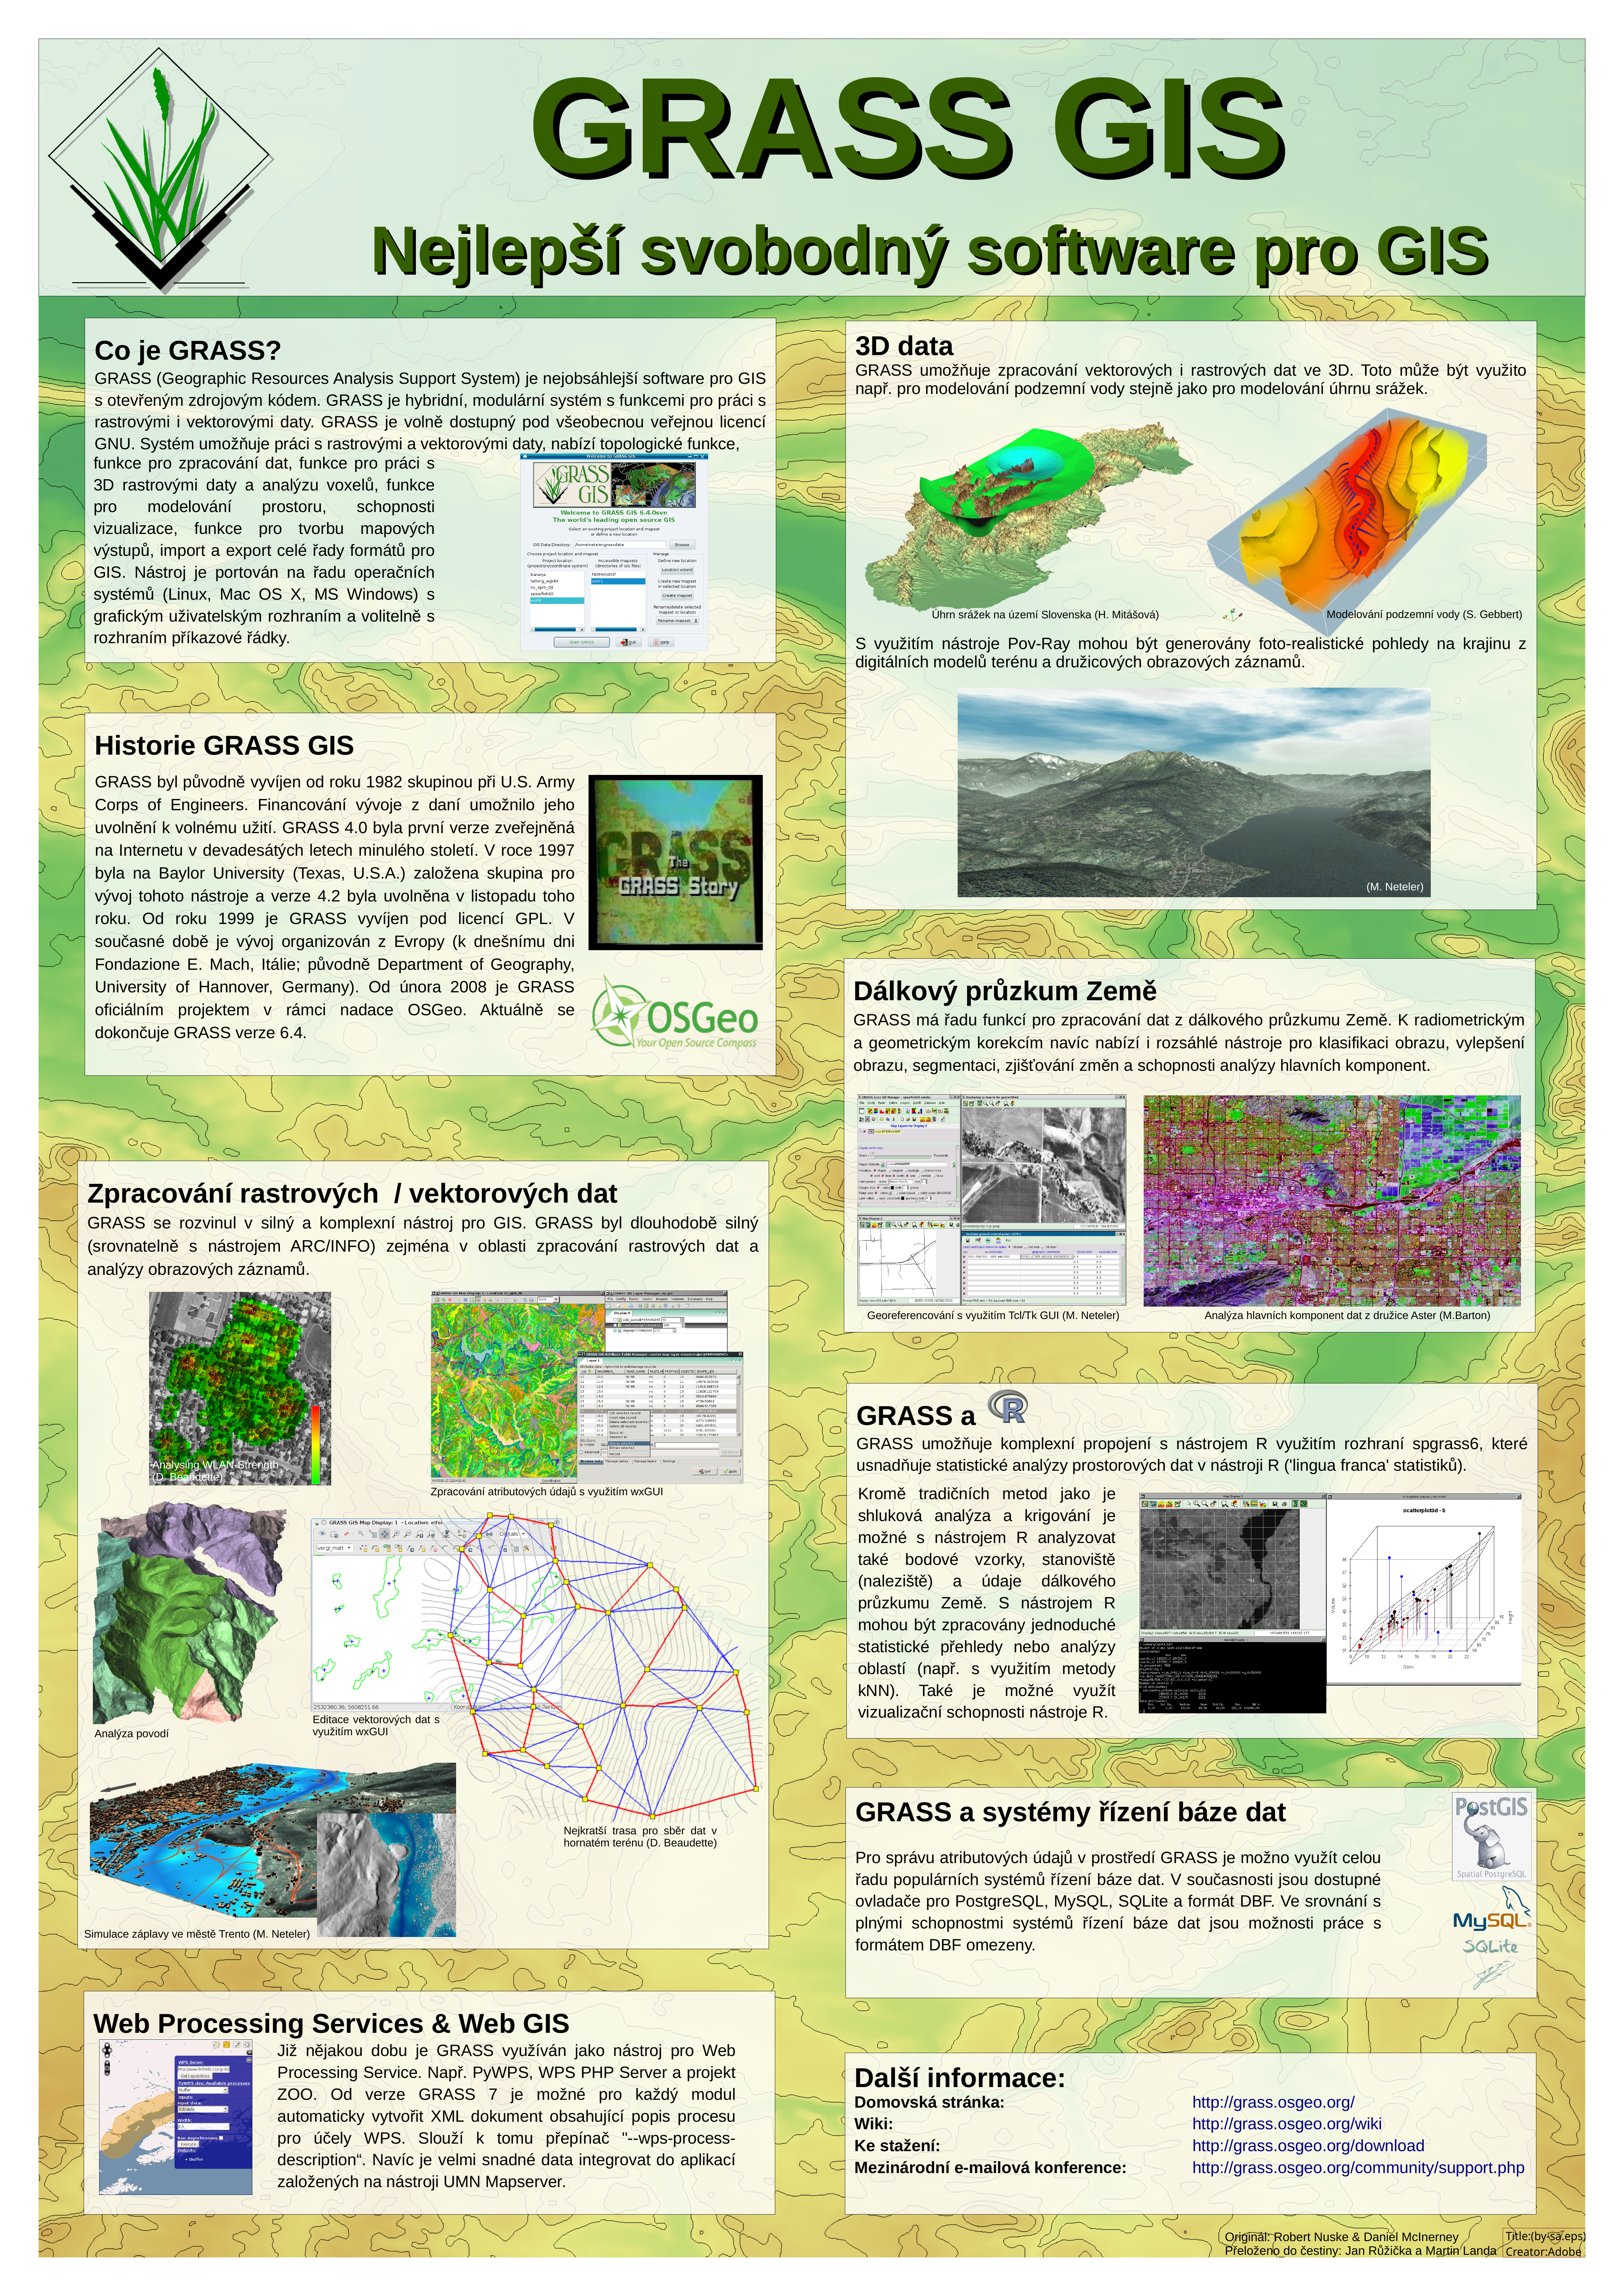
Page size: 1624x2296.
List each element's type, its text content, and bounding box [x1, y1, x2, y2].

text_box GRASS a systémy řízení báze dat [846, 1787, 1537, 1998]
picture [39, 296, 1585, 2257]
text_box Úhrn srážek na území Slovenska (H. Mitášová) [922, 599, 1204, 631]
text_box Modelování podzemní vody (S. Gebbert) [1317, 599, 1532, 633]
text_box Analýza hlavních komponent dat z družice Aster (M.Barton) [1204, 1308, 1510, 1325]
text_box GRASS GIS Nejlepší svobodný software pro GIS [39, 39, 1585, 296]
picture [46, 46, 270, 291]
text_box Georeferencování s využitím Tcl/Tk GUI (M. Neteler) [866, 1308, 1124, 1325]
text_box Zpracování atributových údajů s využitím wxGUI [430, 1484, 746, 1504]
text_box Další informace: Domovská stránka: http://grass.osgeo.org/ Wiki: http://grass.osgeo.org/wiki Ke stažení: http://grass.osgeo.org/download Mezinárodní e-mailová konference: http://grass.osgeo.org/community/support.php [845, 2053, 1536, 2215]
text_box Co je GRASS? GRASS (Geographic Resources Analysis Support System) je nejobsáhlejší software pro GIS s otevřeným zdrojovým kódem. GRASS je hybridní, modulární systém s funkcemi pro práci s rastrovými i vektorovými daty. GRASS je volně dostupný pod všeobecnou veřejnou licencí GNU. Systém umožňuje práci s rastrovými a vektorovými daty, nabízí topologické funkce, [85, 318, 776, 663]
text_box Již nějakou dobu je GRASS využíván jako nástroj pro Web Processing Service. Např. PyWPS, WPS PHP Server a projekt ZOO. Od verze GRASS 7 je možné pro každý modul automaticky vytvořit XML dokument obsahující popis procesu pro účely WPS. Slouží k tomu přepínač "--wps-process-description“. Navíc je velmi snadné data integrovat do aplikací založených na nástroji UMN Mapserver. [268, 2028, 753, 2199]
text_box funkce pro zpracování dat, funkce pro práci s 3D rastrovými daty a analýzu voxelů, funkce pro modelování prostoru, schopnosti vizualizace, funkce pro tvorbu mapových výstupů, import a export celé řady formátů pro GIS. Nástroj je portován na řadu operačních systémů (Linux, Mac OS X, MS Windows) s grafickým uživatelským rozhraním a volitelně s rozhraním příkazové řádky. [84, 440, 445, 656]
text_box Analysing WLAN-Strength (D. Beaudette) [151, 1458, 326, 1483]
text_box Dálkový průzkum Země GRASS má řadu funkcí pro zpracování dat z dálkového průzkumu Země. K radiometrickým a geometrickým korekcím navíc nabízí i rozsáhlé nástroje pro klasifikaci obrazu, vylepšení obrazu, segmentaci, zjišťování změn a schopnosti analýzy hlavních komponent. [844, 958, 1535, 1332]
text_box Kromě tradičních metod jako je shluková analýza a krigování je možné s nástrojem R analyzovat také bodové vzorky, stanoviště (naleziště) a údaje dálkového průzkumu Země. S nástrojem R mohou být zpracovány jednoduché statistické přehledy nebo analýzy oblastí (např. s využitím metody kNN). Také je možné využít vizualizační schopnosti nástroje R. [848, 1471, 1132, 1734]
text_box Originál: Robert Nuske & Daniel McInerney Přeloženo do čestiny: Jan Růžička a Martin Landa [1215, 2220, 1507, 2268]
text_box GRASS a GRASS umožňuje komplexní propojení s nástrojem R využitím rozhraní spgrass6, které usnadňuje statistické analýzy prostorových dat v nástroji R ('lingua franca' statistiků). [846, 1383, 1538, 1739]
text_box Web Processing Services & Web GIS [84, 1991, 775, 2215]
text_box Pro správu atributových údajů v prostředí GRASS je možno využít celou řadu populárních systémů řízení báze dat. V současnosti jsou dostupné ovladače pro PostgreSQL, MySQL, SQLite a formát DBF. Ve srovnání s plnými schopnostmi systémů řízení báze dat jsou možnosti práce s formátem DBF omezeny. [846, 1835, 1412, 1975]
text_box (M. Neteler) [1357, 871, 1436, 903]
text_box GRASS byl původně vyvíjen od roku 1982 skupinou při U.S. Army Corps of Engineers. Financování vývoje z daní umožnilo jeho uvolnění k volnému užití. GRASS 4.0 byla první verze zveřejněná na Internetu v devadesátých letech minulého století. V roce 1997 byla na Baylor University (Texas, U.S.A.) založena skupina pro vývoj tohoto nástroje a verze 4.2 byla uvolněna v listopadu toho roku. Od roku 1999 je GRASS vyvíjen pod licencí GPL. V současné době je vývoj organizován z Evropy (k dnešnímu dni Fondazione E. Mach, Itálie; původně Department of Geography, University of Hannover, Germany). Od února 2008 je GRASS oficiálním projektem v rámci nadace OSGeo. Aktuálně se dokončuje GRASS verze 6.4. [85, 758, 585, 1070]
text_box 3D data GRASS umožňuje zpracování vektorových i rastrových dat ve 3D. Toto může být využito např. pro modelování podzemní vody stejně jako pro modelování úhrnu srážek. S využitím nástroje Pov-Ray mohou být generovány foto-realistické pohledy na krajinu z digitálních modelů terénu a družicových obrazových záznamů. [846, 321, 1537, 910]
text_box Zpracování rastrových / vektorových dat GRASS se rozvinul v silný a komplexní nástroj pro GIS. GRASS byl dlouhodobě silný (srovnatelně s nástrojem ARC/INFO) zejména v oblasti zpracování rastrových dat a analýzy obrazových záznamů. [77, 1161, 769, 1949]
text_box Simulace záplavy ve městě Trento (M. Neteler) [83, 1927, 327, 1959]
text_box Historie GRASS GIS [85, 713, 776, 1076]
text_box Editace vektorových dat s využitím wxGUI [312, 1712, 422, 1742]
text_box Analýza povodí [94, 1726, 263, 1762]
text_box Nejkratší trasa pro sběr dat v hornatém terénu (D. Beaudette) [554, 1823, 735, 1874]
